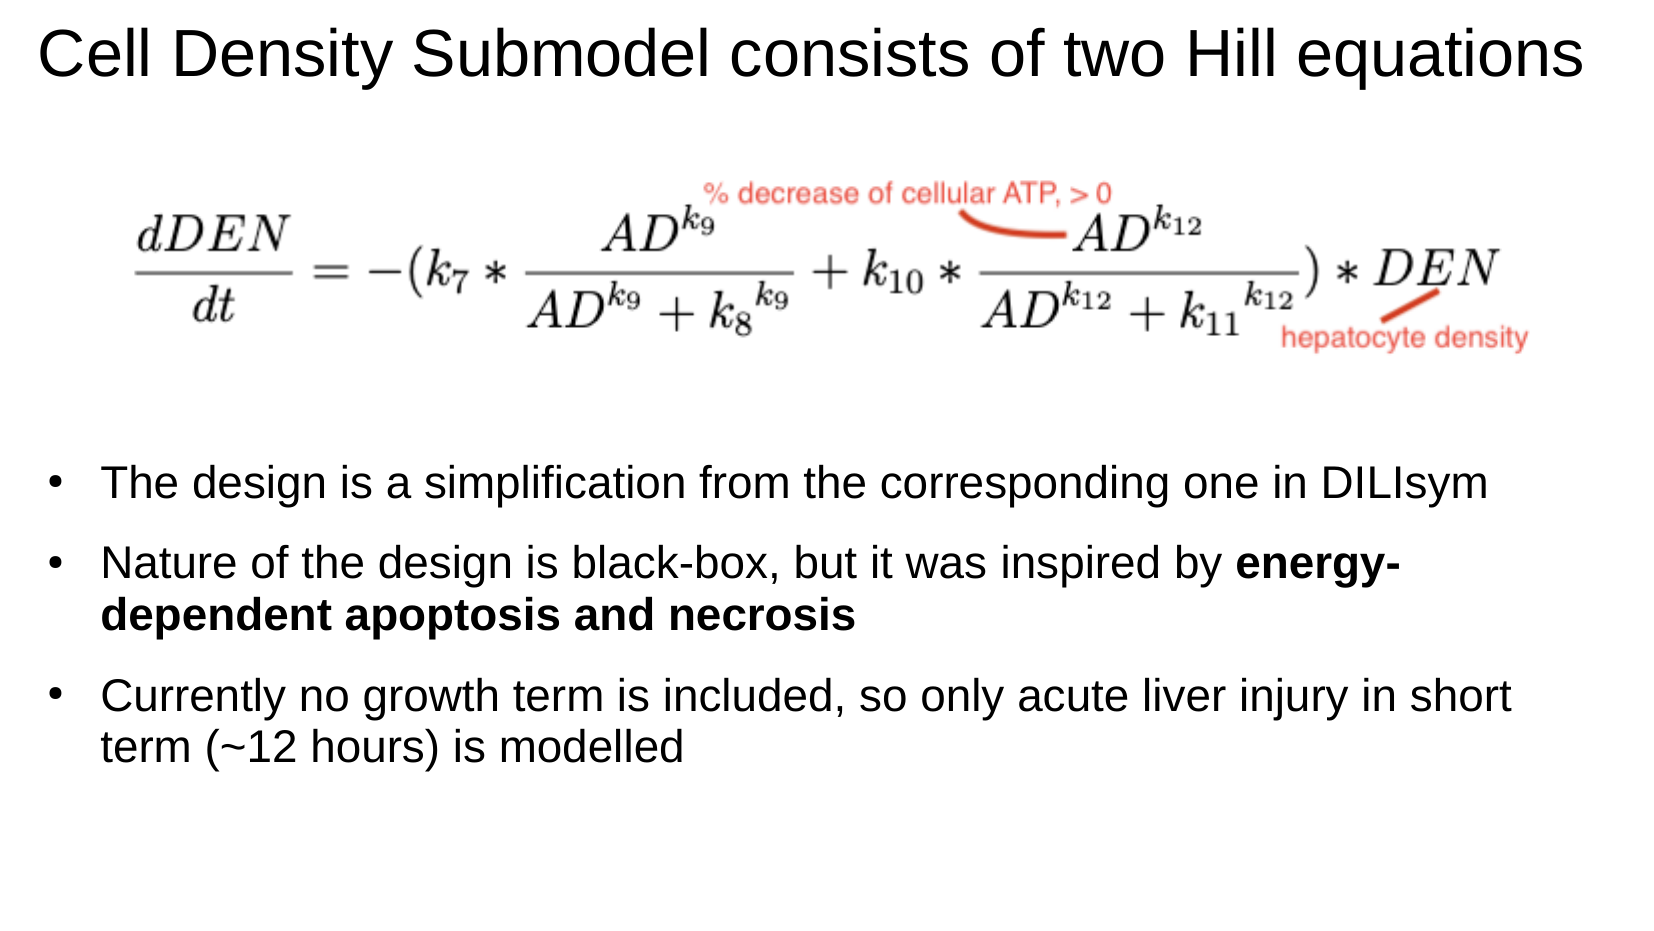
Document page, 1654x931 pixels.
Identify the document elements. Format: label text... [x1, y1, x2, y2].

title Cell Density Submodel consists of two Hill equations [29, 0, 1595, 119]
picture [109, 177, 1536, 366]
list The design is a simplification from the corresponding one in DILIsym Nature of the design is black-box, but it was inspired by energy-dependent apoptosis and necrosis Currently no growth term is included, so only acute liver injury in short term (~12 hours) is modelled [29, 375, 1595, 798]
